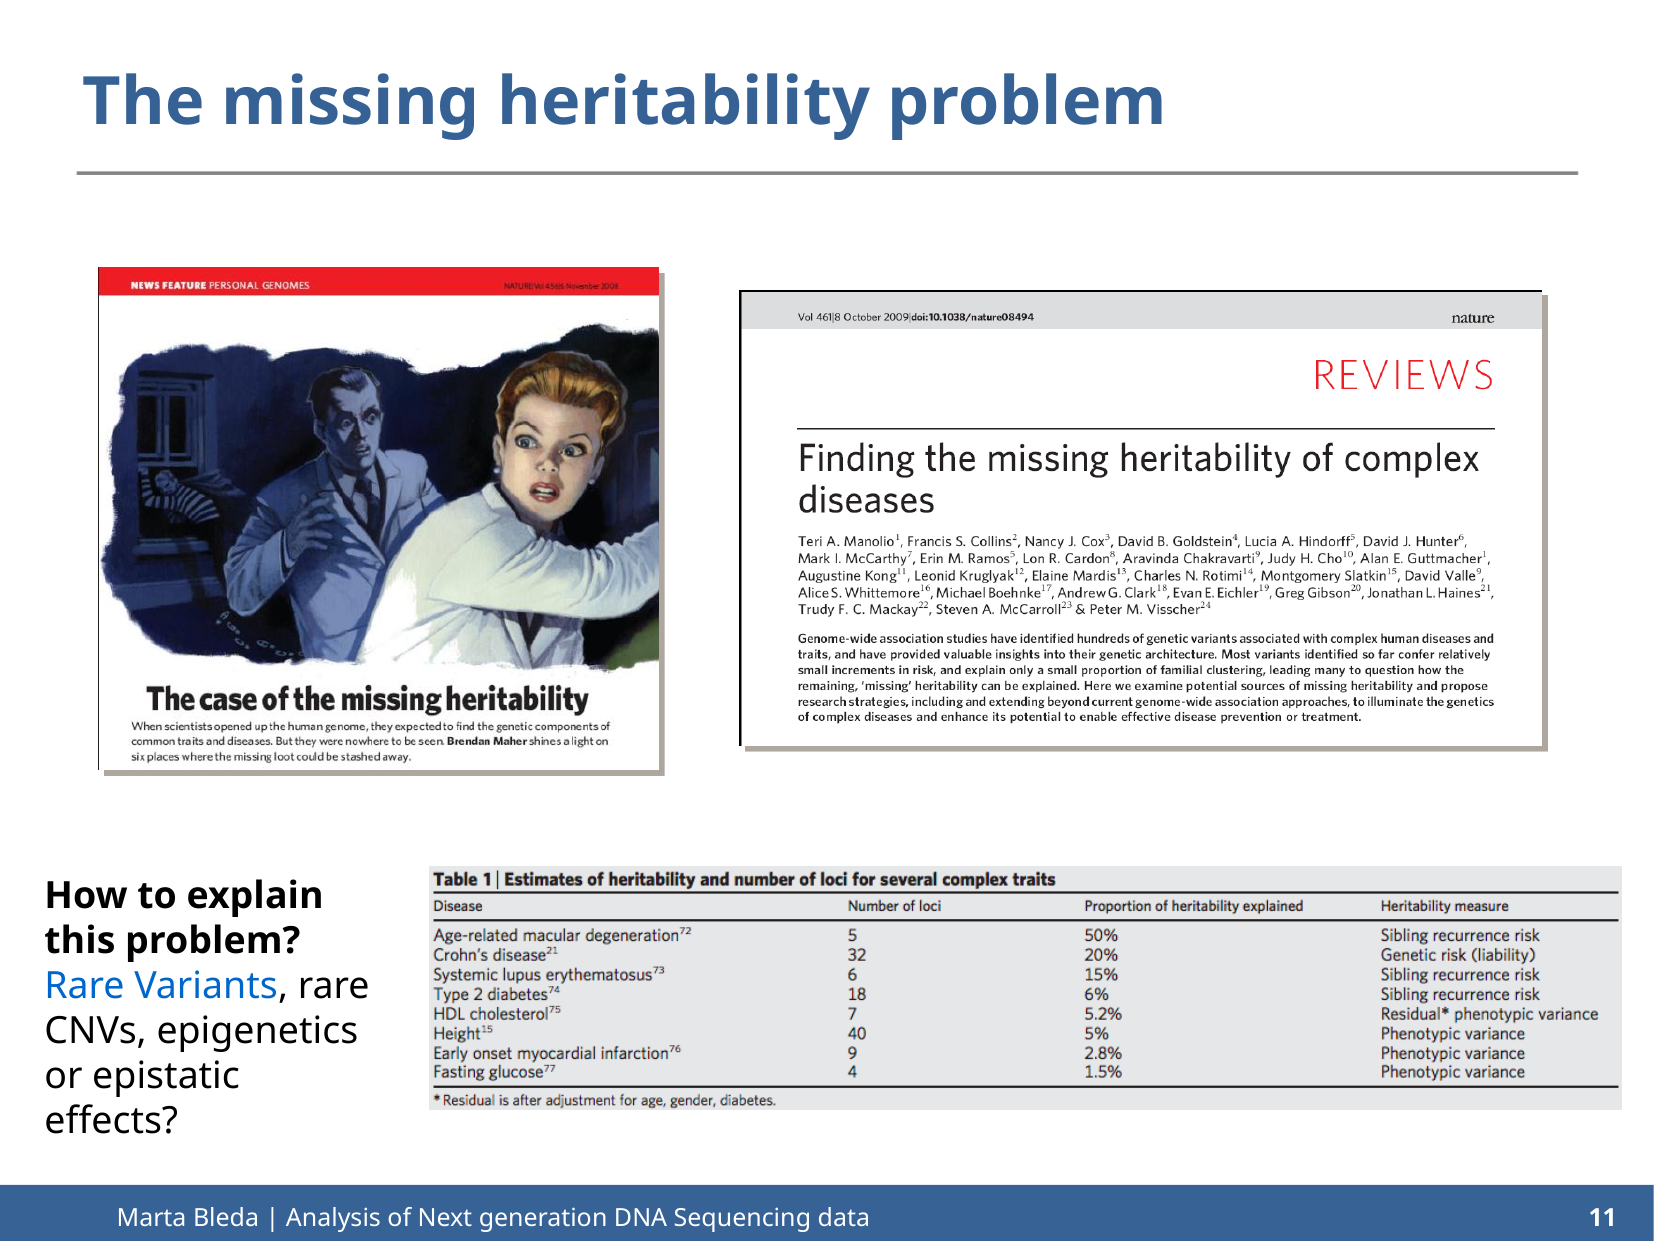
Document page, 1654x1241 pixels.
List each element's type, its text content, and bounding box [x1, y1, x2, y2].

picture [429, 866, 1622, 1110]
picture [739, 290, 1542, 746]
title The missing heritability problem [82, 49, 1571, 148]
picture [98, 267, 659, 770]
picture [74, 170, 1580, 175]
text_box How to explain this problem? Rare Variants, rare CNVs, epigenetics or epistatic effects? [29, 863, 393, 1149]
